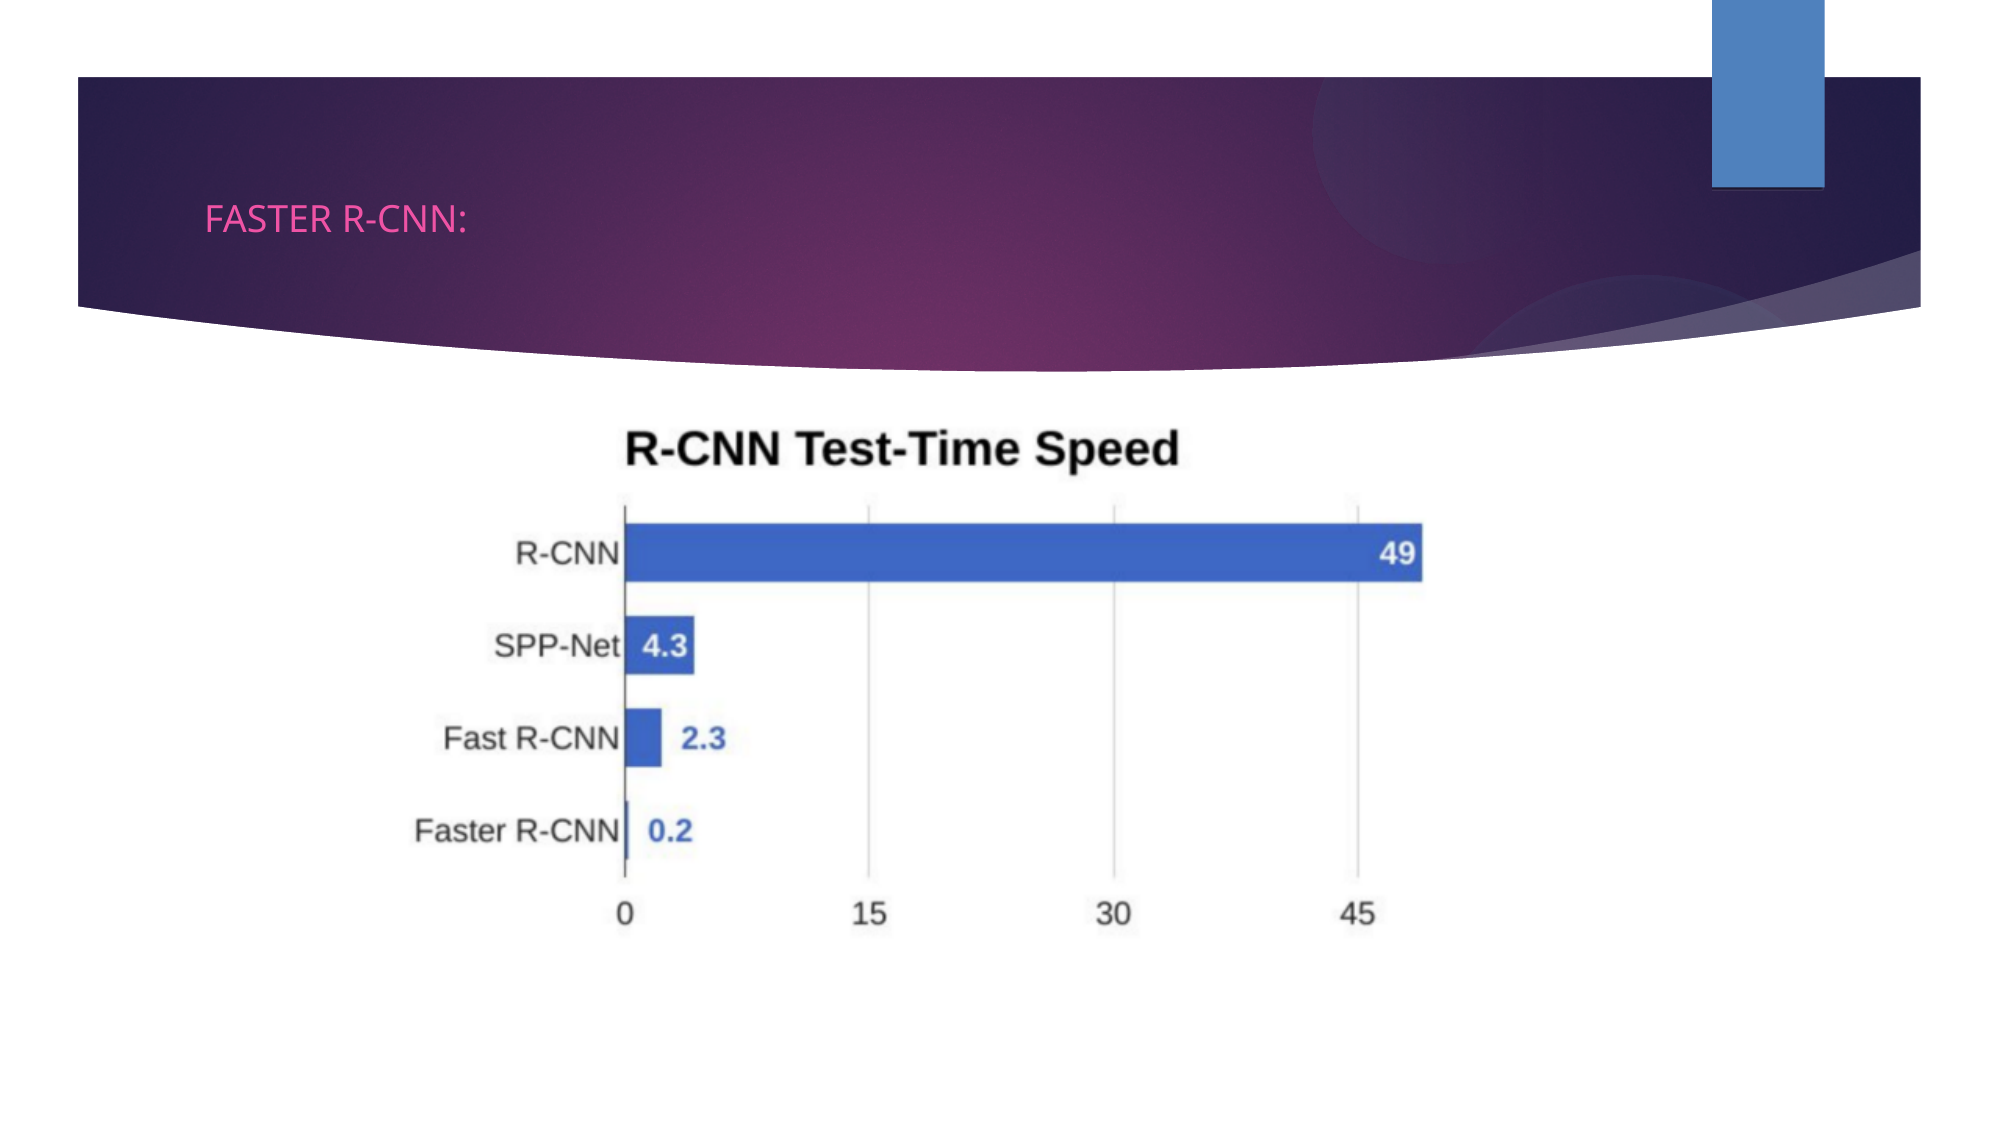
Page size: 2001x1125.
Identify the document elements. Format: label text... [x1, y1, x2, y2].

text_box Faster R-cnn: [189, 159, 1627, 276]
picture [79, 78, 1920, 371]
picture [382, 405, 1477, 945]
